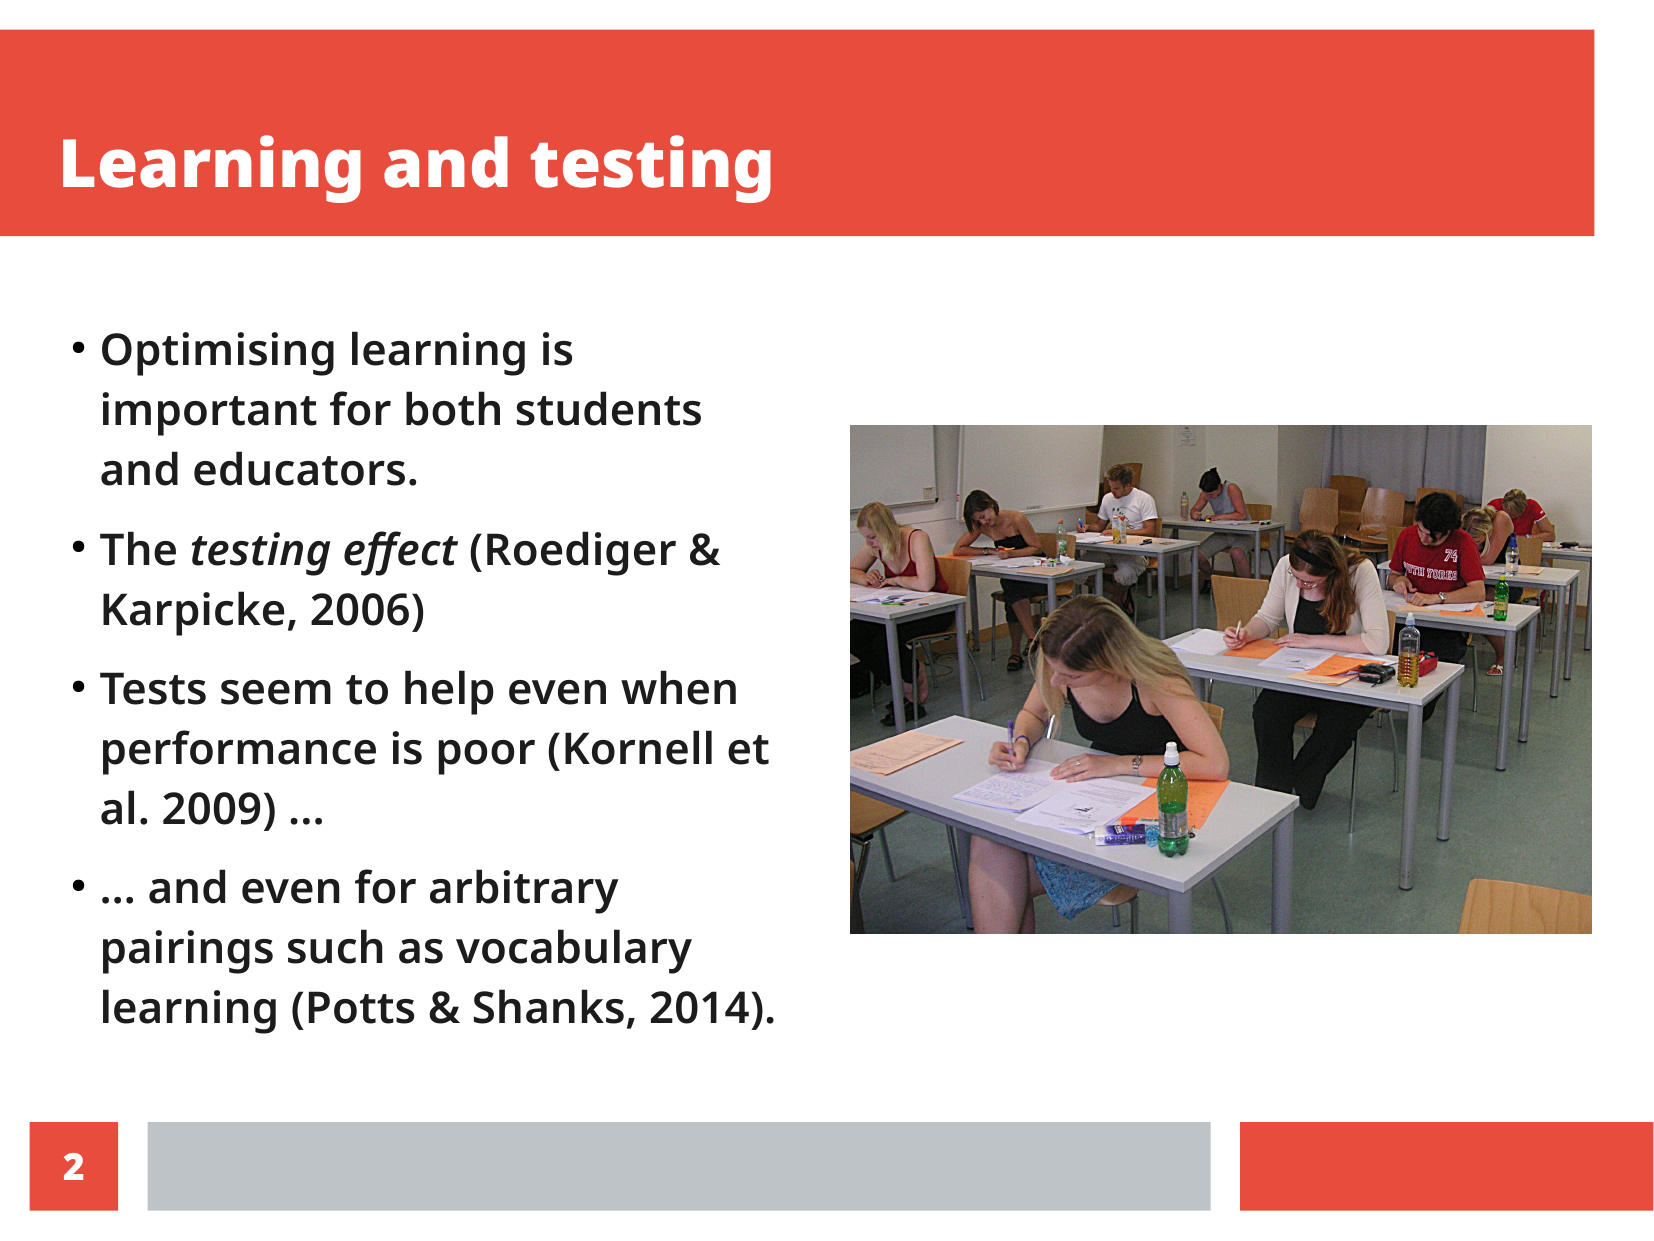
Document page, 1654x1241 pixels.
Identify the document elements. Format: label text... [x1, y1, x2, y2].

picture [850, 425, 1592, 934]
title Learning and testing [59, 59, 1595, 207]
list Optimising learning is important for both students and educators. The testing effect (Roediger & Karpicke, 2006) Tests seem to help even when performance is poor (Kornell et al. 2009) ... … and even for arbitrary pairings such as vocabulary learning (Potts & Shanks, 2014). [70, 318, 780, 1087]
